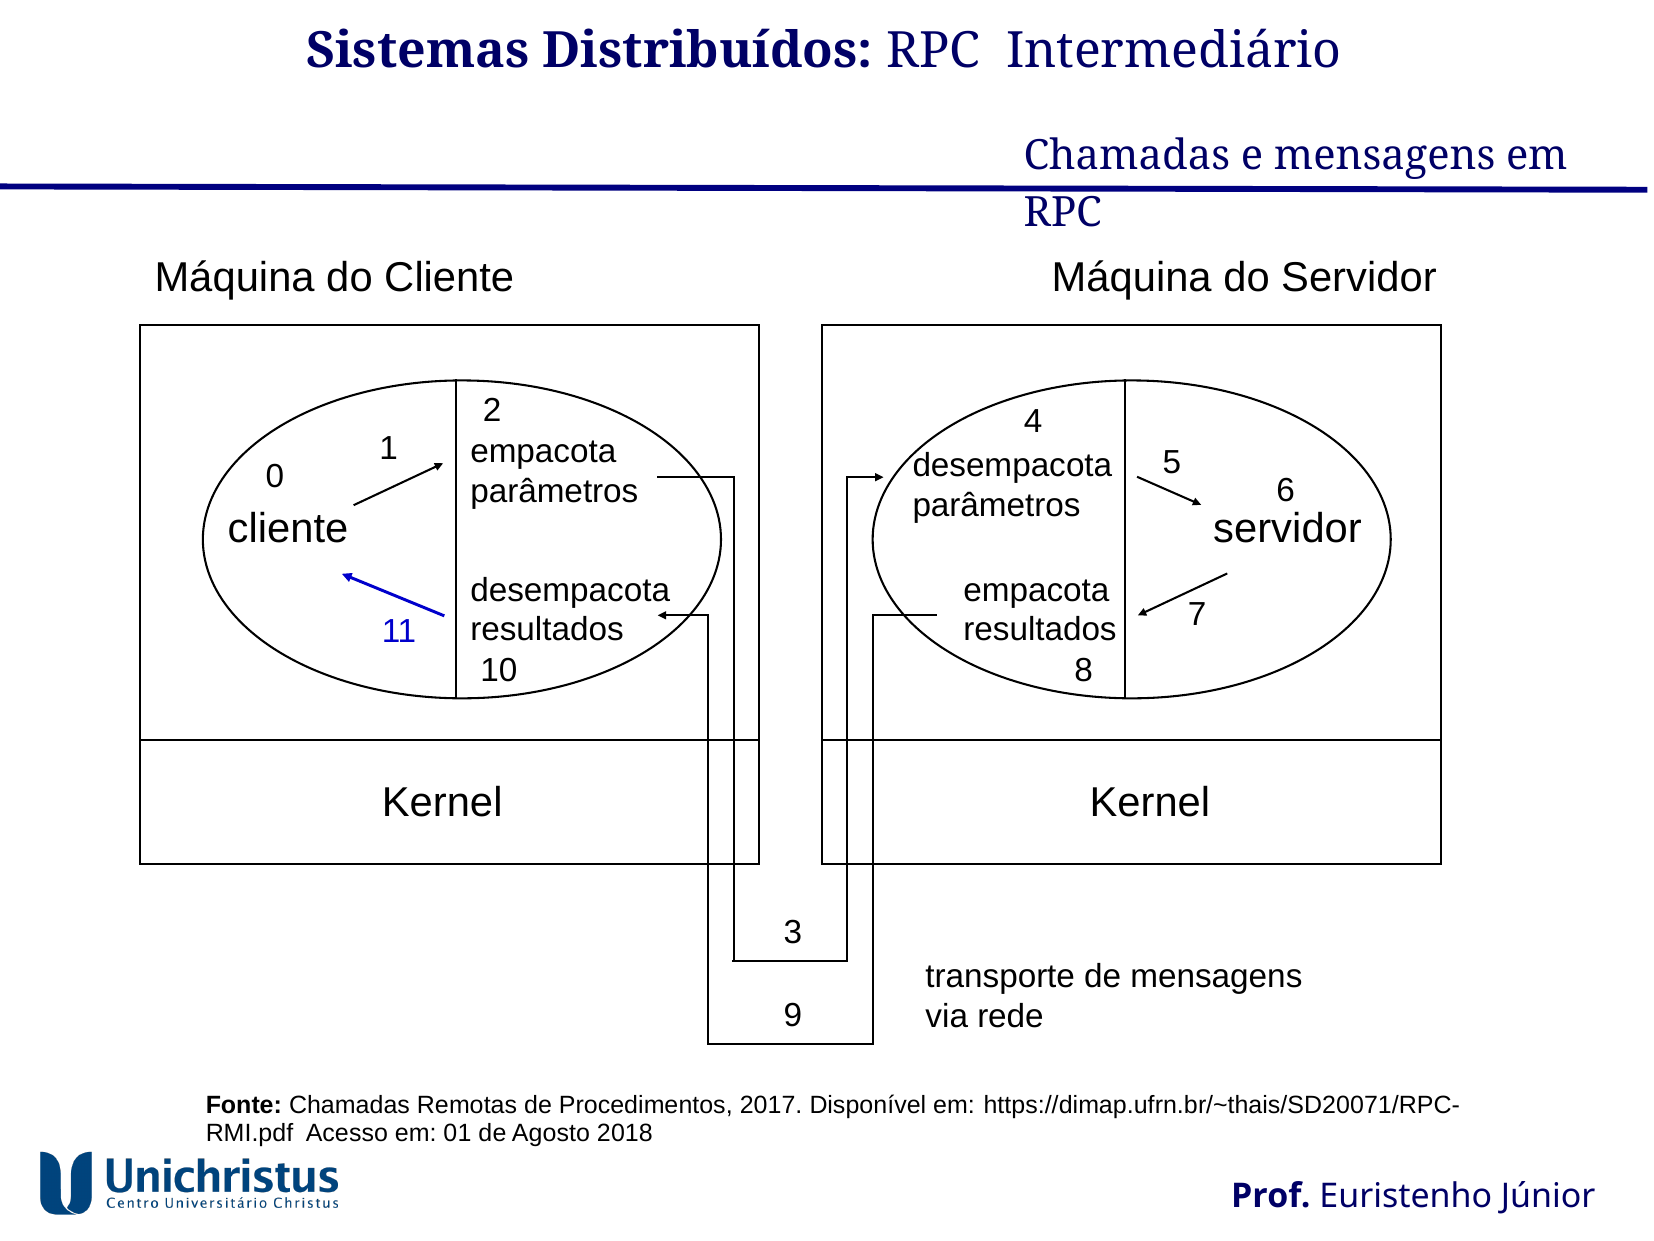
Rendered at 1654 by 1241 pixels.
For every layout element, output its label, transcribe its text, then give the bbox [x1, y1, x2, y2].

text_box 1 [364, 418, 413, 475]
text_box desempacota resultados [455, 560, 686, 656]
text_box desempacota parâmetros [897, 435, 1128, 531]
picture [35, 1148, 343, 1217]
text_box servidor [1198, 493, 1378, 559]
text_box 11 [367, 601, 432, 657]
text_box 5 [1147, 432, 1197, 489]
text_box 6 [1261, 460, 1310, 516]
text_box Chamadas e mensagens em RPC [1008, 117, 1654, 197]
text_box 7 [1173, 584, 1222, 641]
text_box transporte de mensagens via rede [910, 946, 1318, 1043]
text_box 10 [465, 640, 533, 696]
text_box Kernel [1074, 767, 1226, 833]
text_box Máquina do Cliente [139, 242, 530, 308]
text_box empacota resultados [948, 560, 1132, 656]
text_box Kernel [367, 767, 518, 833]
text_box 3 [768, 902, 818, 958]
text_box 2 [468, 380, 517, 436]
text_box Fonte: Chamadas Remotas de Procedimentos, 2017. Disponível em: https://dimap.ufrn.br/~thais/SD20071/RPC-RMI.pdf Acesso em: 01 de Agosto 2018 [190, 1083, 1517, 1162]
text_box 0 [250, 446, 299, 503]
text_box 4 [1008, 391, 1058, 447]
text_box 9 [768, 985, 818, 1041]
text_box 8 [1059, 640, 1108, 696]
text_box empacota parâmetros [455, 421, 657, 518]
text_box Máquina do Servidor [1036, 242, 1453, 308]
text_box Prof. Euristenho Júnior [1216, 1163, 1654, 1224]
text_box Sistemas Distribuídos: RPC Intermediário [291, 6, 1363, 113]
text_box cliente [212, 493, 364, 559]
